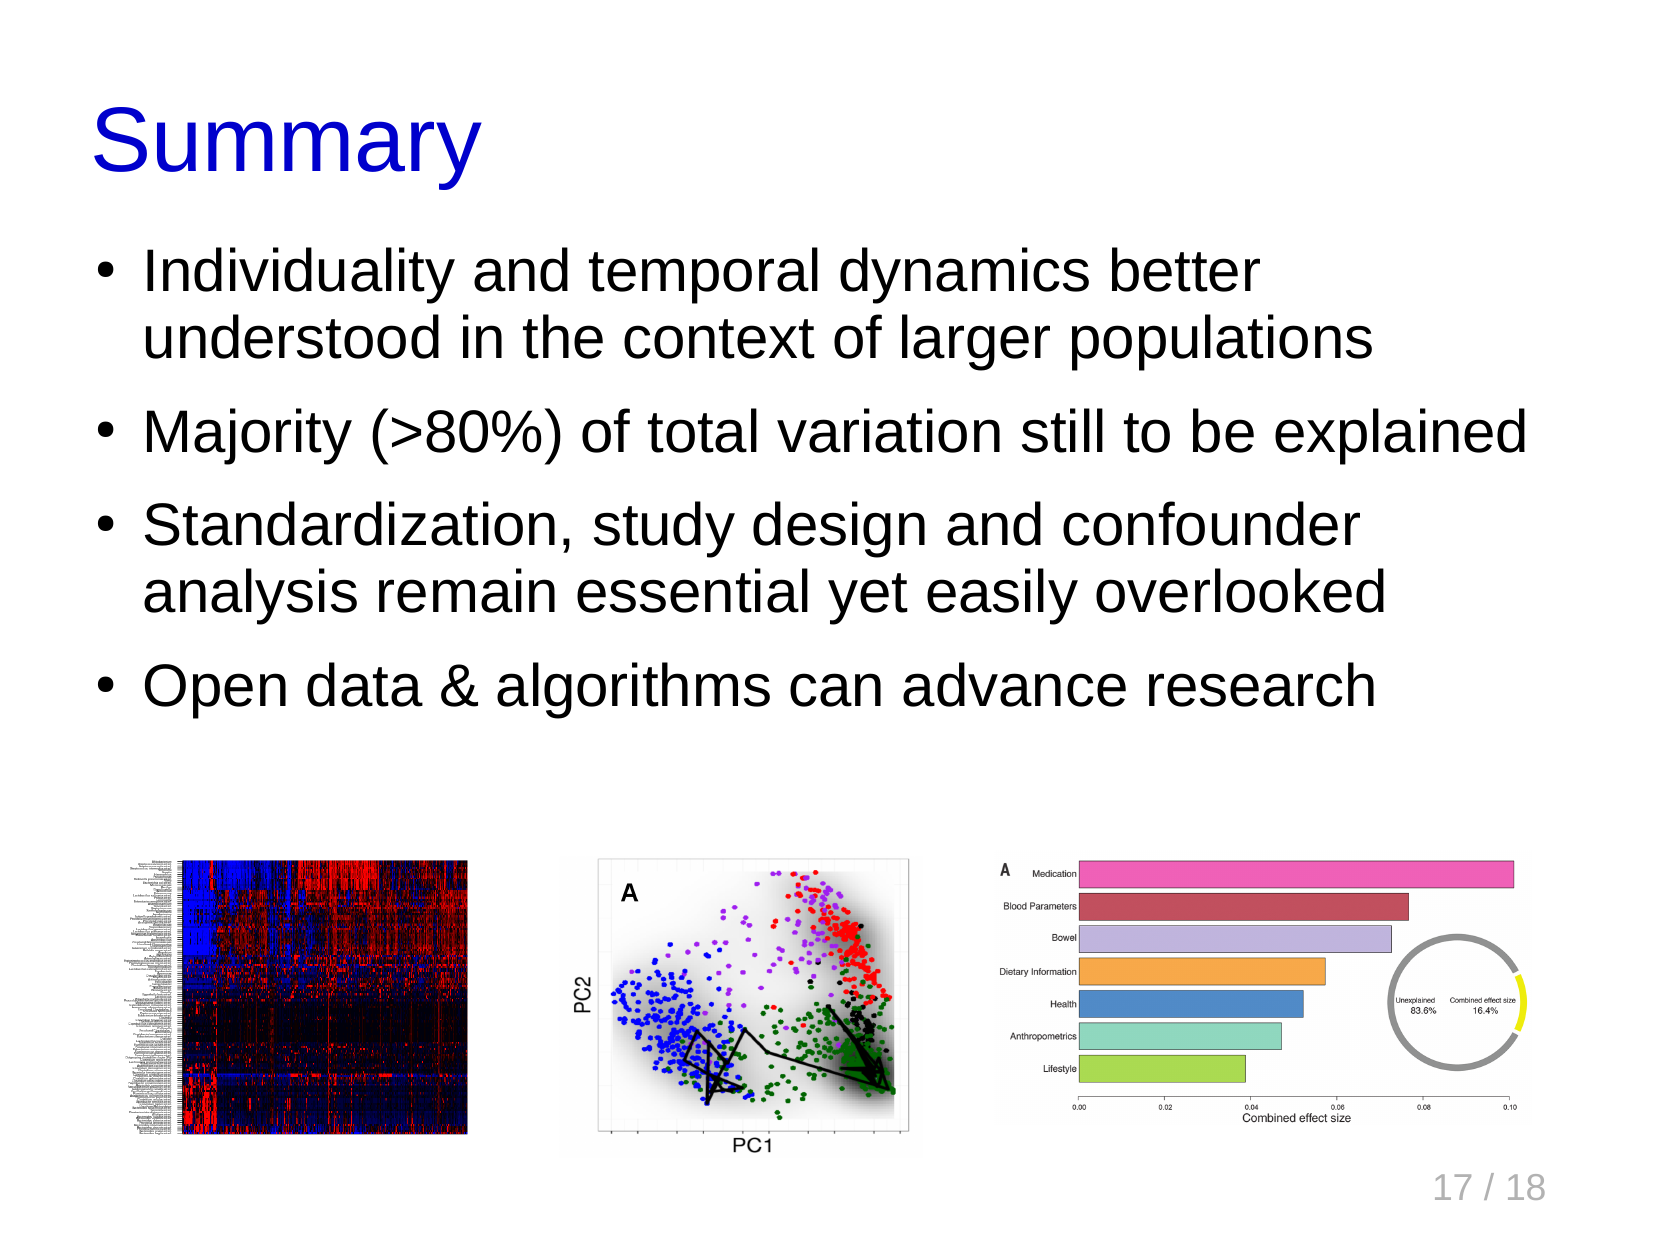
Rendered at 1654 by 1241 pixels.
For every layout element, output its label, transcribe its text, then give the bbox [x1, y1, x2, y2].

picture [104, 828, 478, 1188]
text_box <number> / 18 [1417, 1159, 1654, 1217]
list Individuality and temporal dynamics better understood in the context of larger populations Majority (>80%) of total variation still to be explained Standardization, study design and confounder analysis remain essential yet easily overlooked Open data & algorithms can advance research [79, 237, 1568, 770]
text_box Summary [75, 81, 1576, 199]
picture [559, 856, 923, 1158]
picture [994, 850, 1532, 1125]
